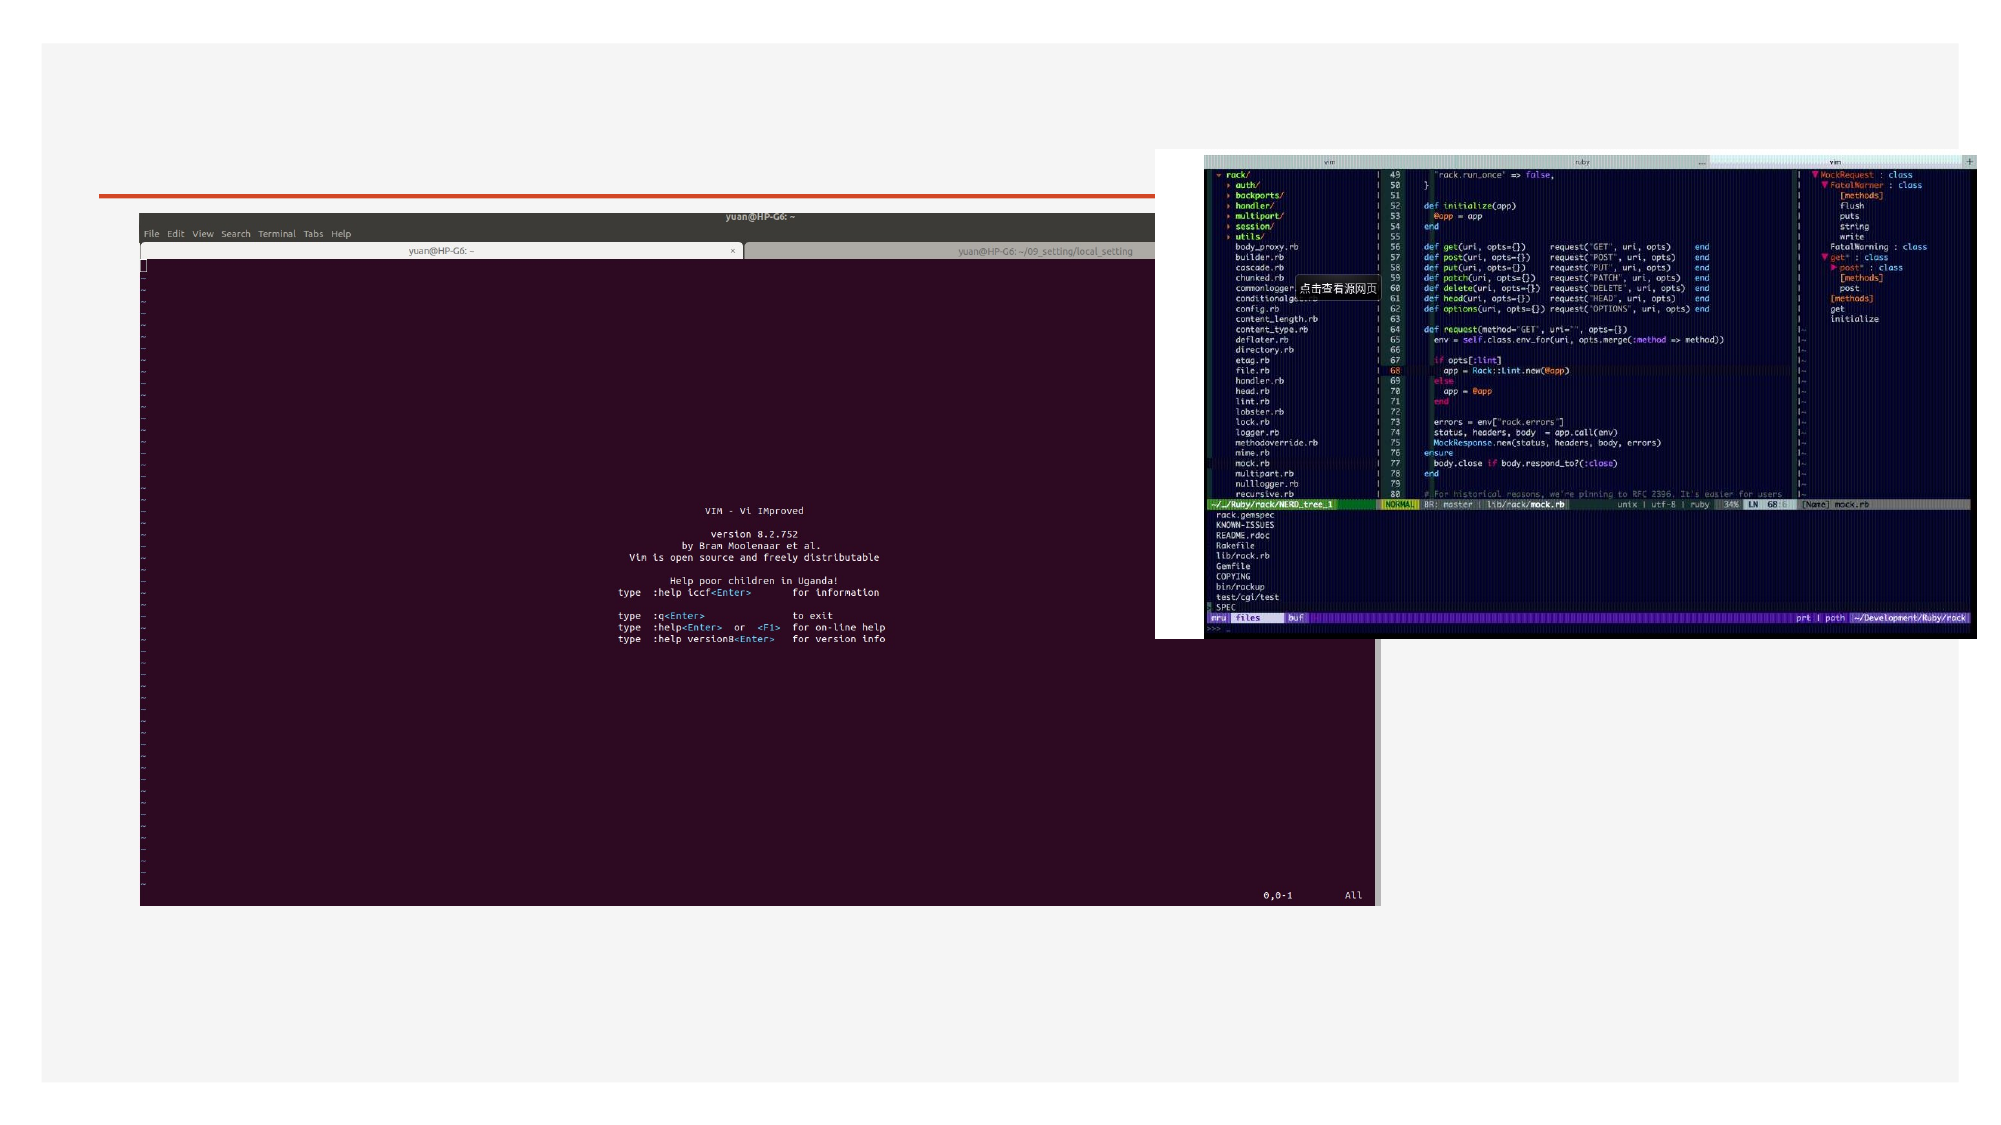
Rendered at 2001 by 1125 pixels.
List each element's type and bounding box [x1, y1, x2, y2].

picture [139, 149, 1980, 906]
